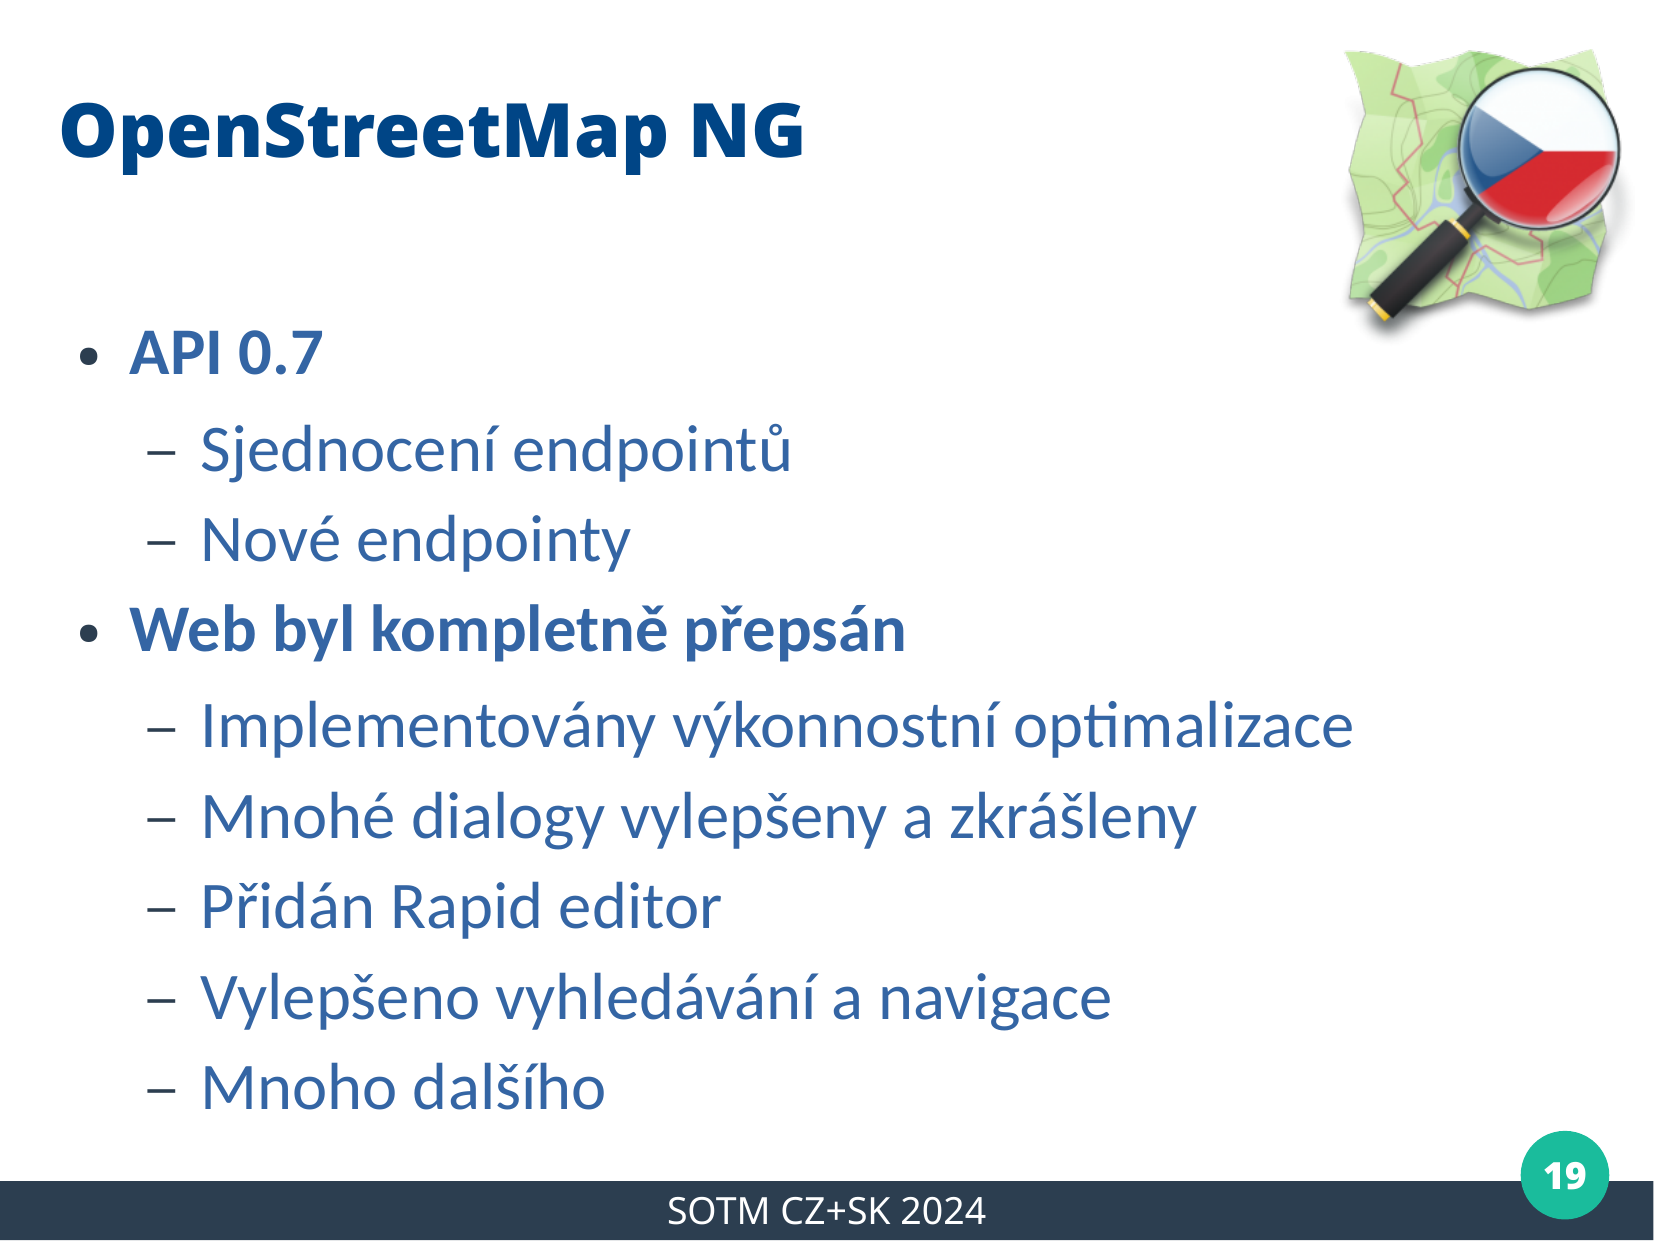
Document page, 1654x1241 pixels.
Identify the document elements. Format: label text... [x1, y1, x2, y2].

title OpenStreetMap NG [59, 49, 1347, 207]
list API 0.7 Sjednocení endpointů Nové endpointy Web byl kompletně přepsán Implementovány výkonnostní optimalizace Mnohé dialogy vylepšeny a zkrášleny Přidán Rapid editor Vylepšeno vyhledávání a navigace Mnoho dalšího [59, 324, 1595, 1152]
picture [1334, 49, 1635, 350]
